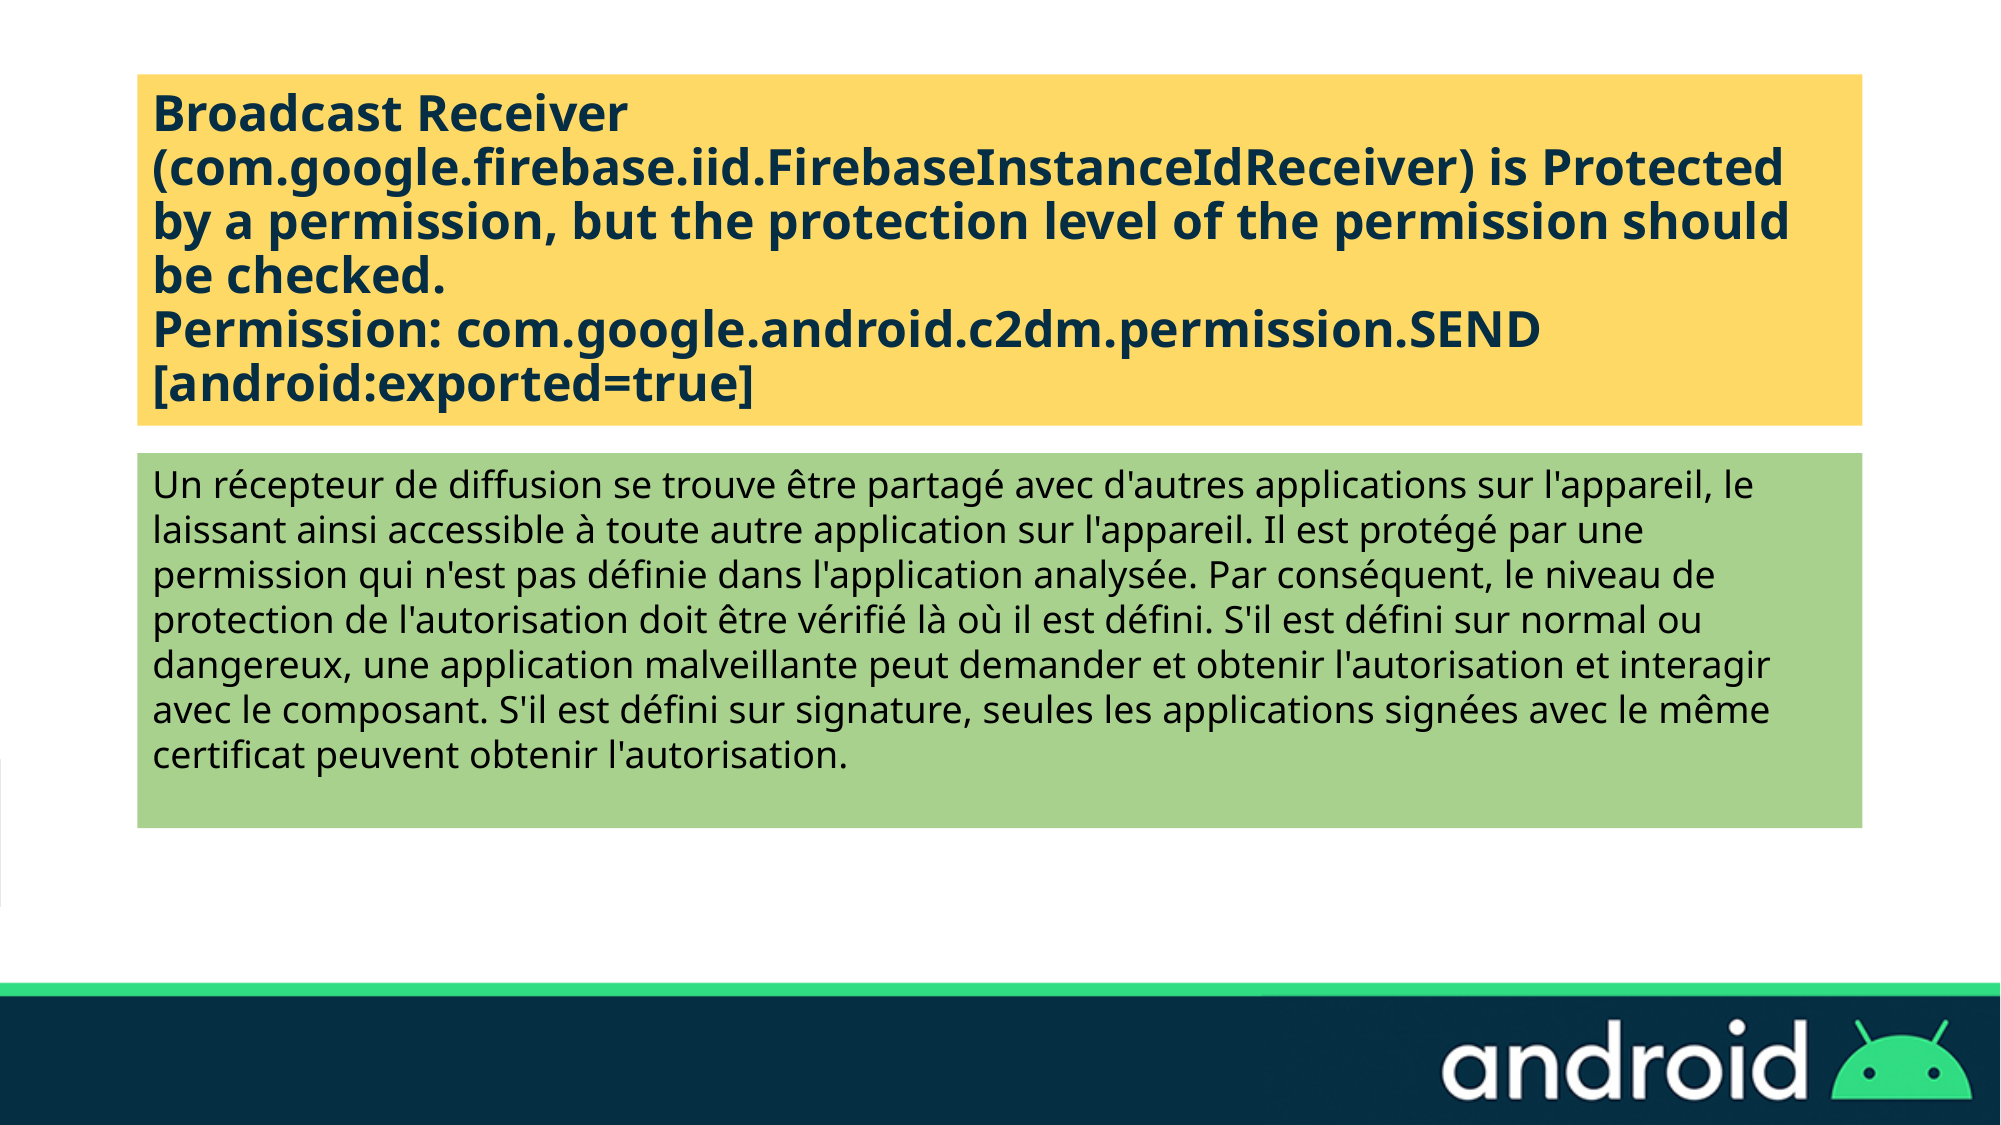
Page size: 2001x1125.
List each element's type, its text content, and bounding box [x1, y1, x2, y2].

title Broadcast Receiver (com.google.firebase.iid.FirebaseInstanceIdReceiver) is Protected by a permission, but the protection level of the permission should be checked. Permission: com.google.android.c2dm.permission.SEND [android:exported=true] [137, 74, 1863, 426]
text_box Un récepteur de diffusion se trouve être partagé avec d'autres applications sur l'appareil, le laissant ainsi accessible à toute autre application sur l'appareil. Il est protégé par une permission qui n'est pas définie dans l'application analysée. Par conséquent, le niveau de protection de l'autorisation doit être vérifié là où il est défini. S'il est défini sur normal ou dangereux, une application malveillante peut demander et obtenir l'autorisation et interagir avec le composant. S'il est défini sur signature, seules les applications signées avec le même certificat peuvent obtenir l'autorisation. [137, 453, 1863, 787]
